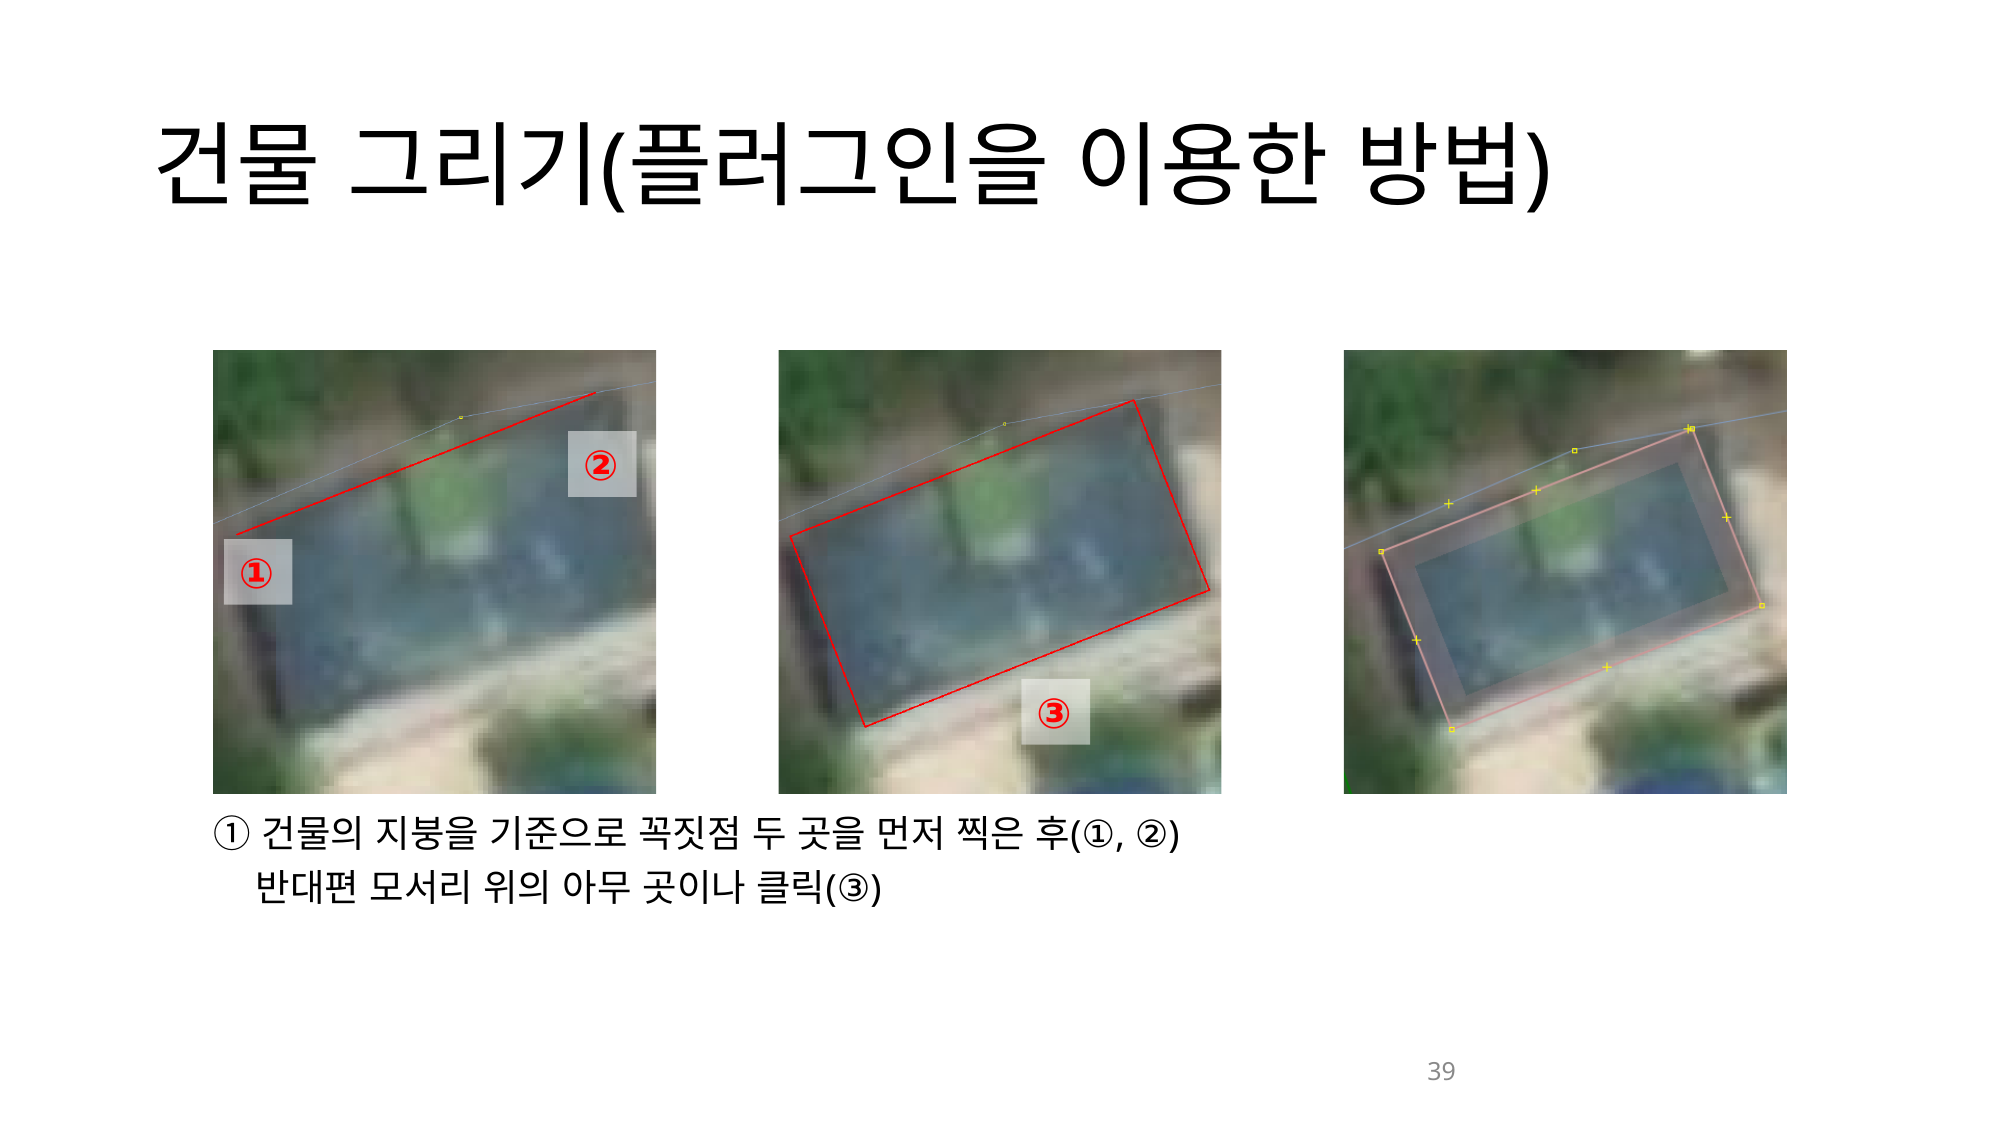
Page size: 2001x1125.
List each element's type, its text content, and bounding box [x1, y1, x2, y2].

text_box ① 건물의 지붕을 기준으로 꼭짓점 두 곳을 먼저 찍은 후(①, ②) 반대편 모서리 위의 아무 곳이나 클릭(③) [213, 793, 1247, 917]
text_box ③ [1021, 678, 1091, 745]
picture [778, 350, 1222, 793]
text_box ① [223, 539, 293, 605]
picture [213, 350, 657, 793]
text_box ② [568, 431, 637, 497]
picture [1343, 350, 1787, 794]
title 건물 그리기(플러그인을 이용한 방법) [137, 59, 1863, 278]
text_box <숫자> [1412, 1042, 1863, 1103]
